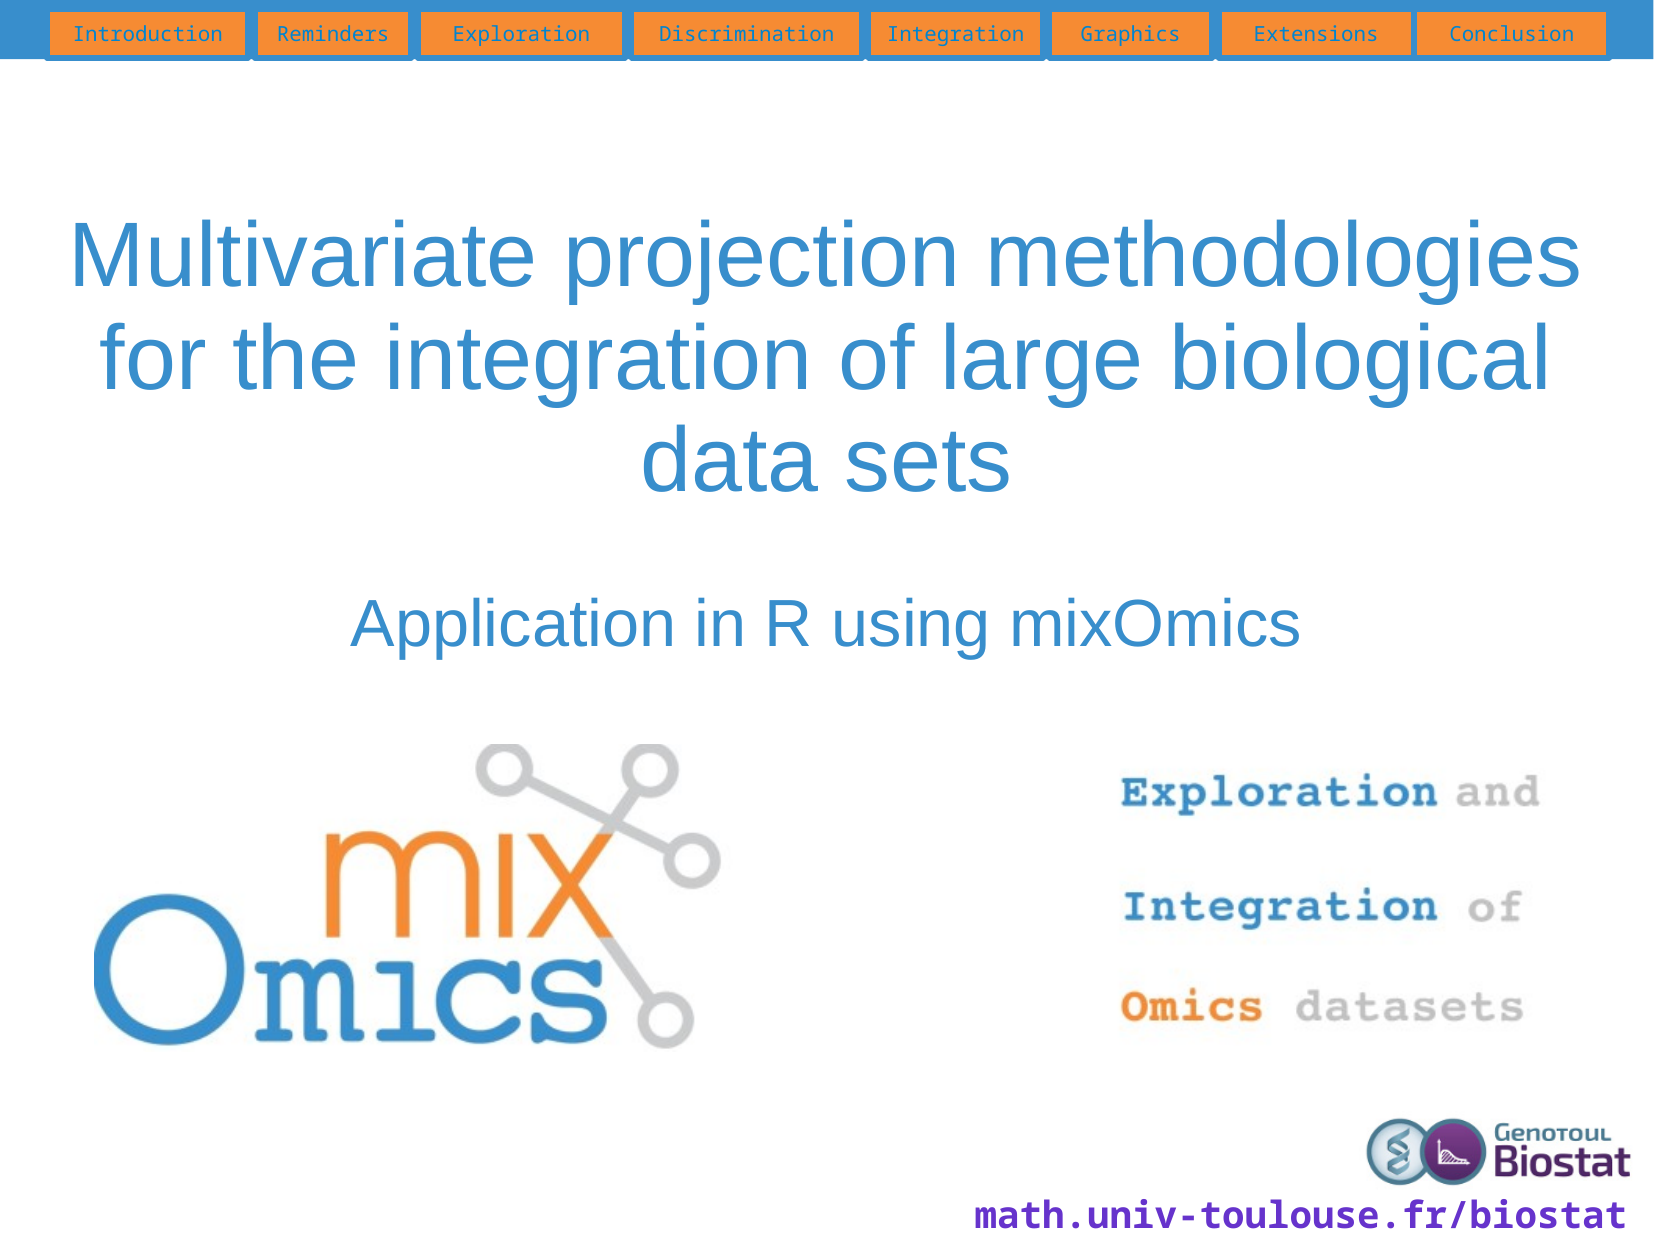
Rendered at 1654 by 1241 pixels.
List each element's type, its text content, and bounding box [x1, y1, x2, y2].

text_box math.univ-toulouse.fr/biostat [933, 1181, 1642, 1241]
subtitle Multivariate projection methodologies for the integration of large biological data sets Application in R using mixOmics [35, 61, 1619, 804]
picture [94, 744, 1564, 1052]
picture [1358, 1110, 1641, 1181]
